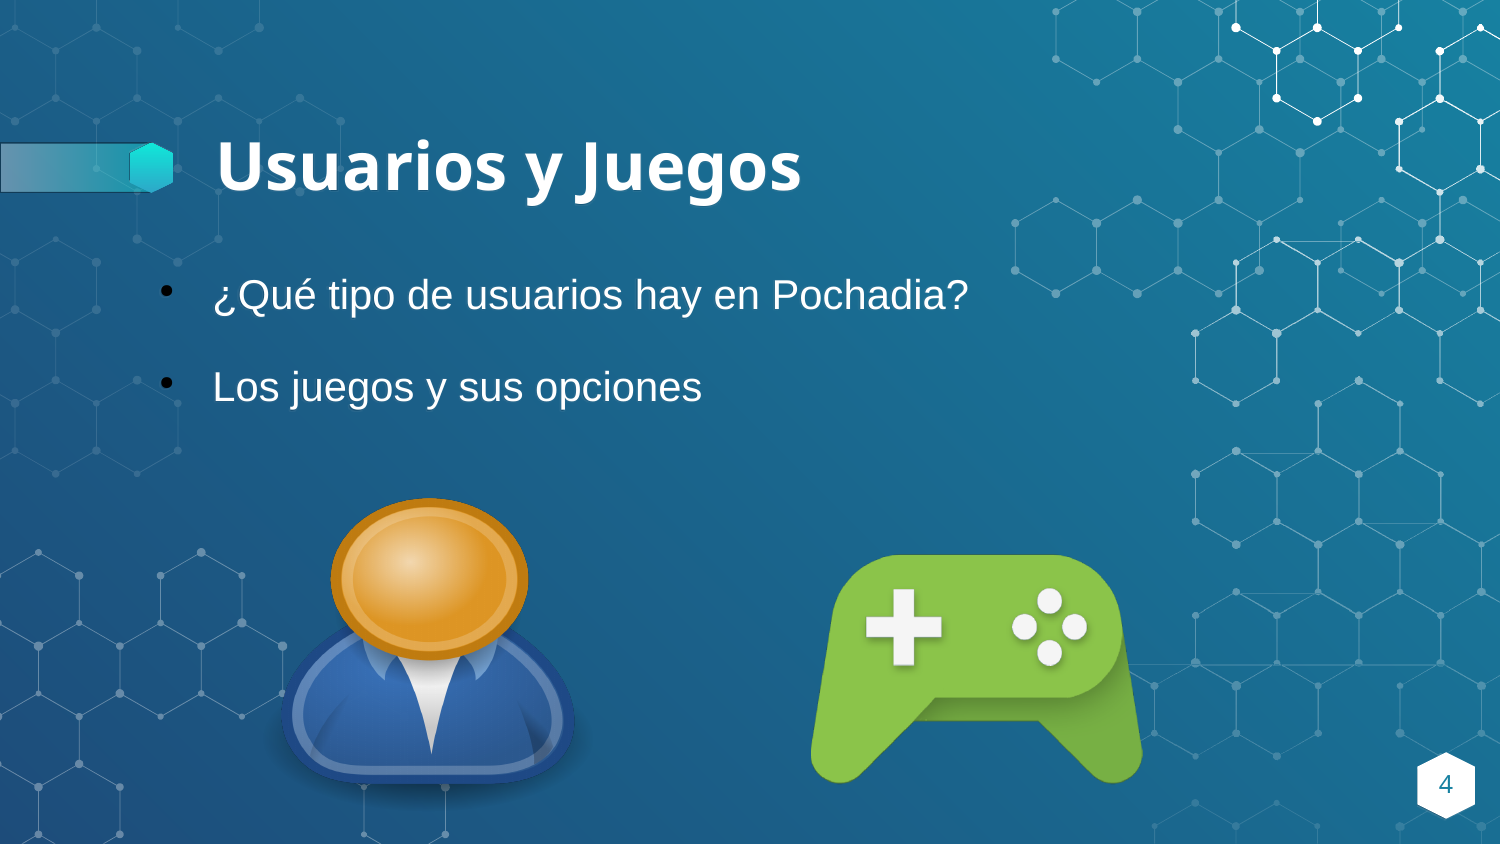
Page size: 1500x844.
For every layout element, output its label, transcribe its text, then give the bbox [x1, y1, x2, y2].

slide_number <número> [1417, 752, 1475, 819]
list ¿Qué tipo de usuarios hay en Pochadia? Los juegos y sus opciones [141, 267, 1314, 804]
picture [218, 483, 638, 827]
title Usuarios y Juegos [198, 140, 1302, 198]
picture [803, 496, 1150, 843]
